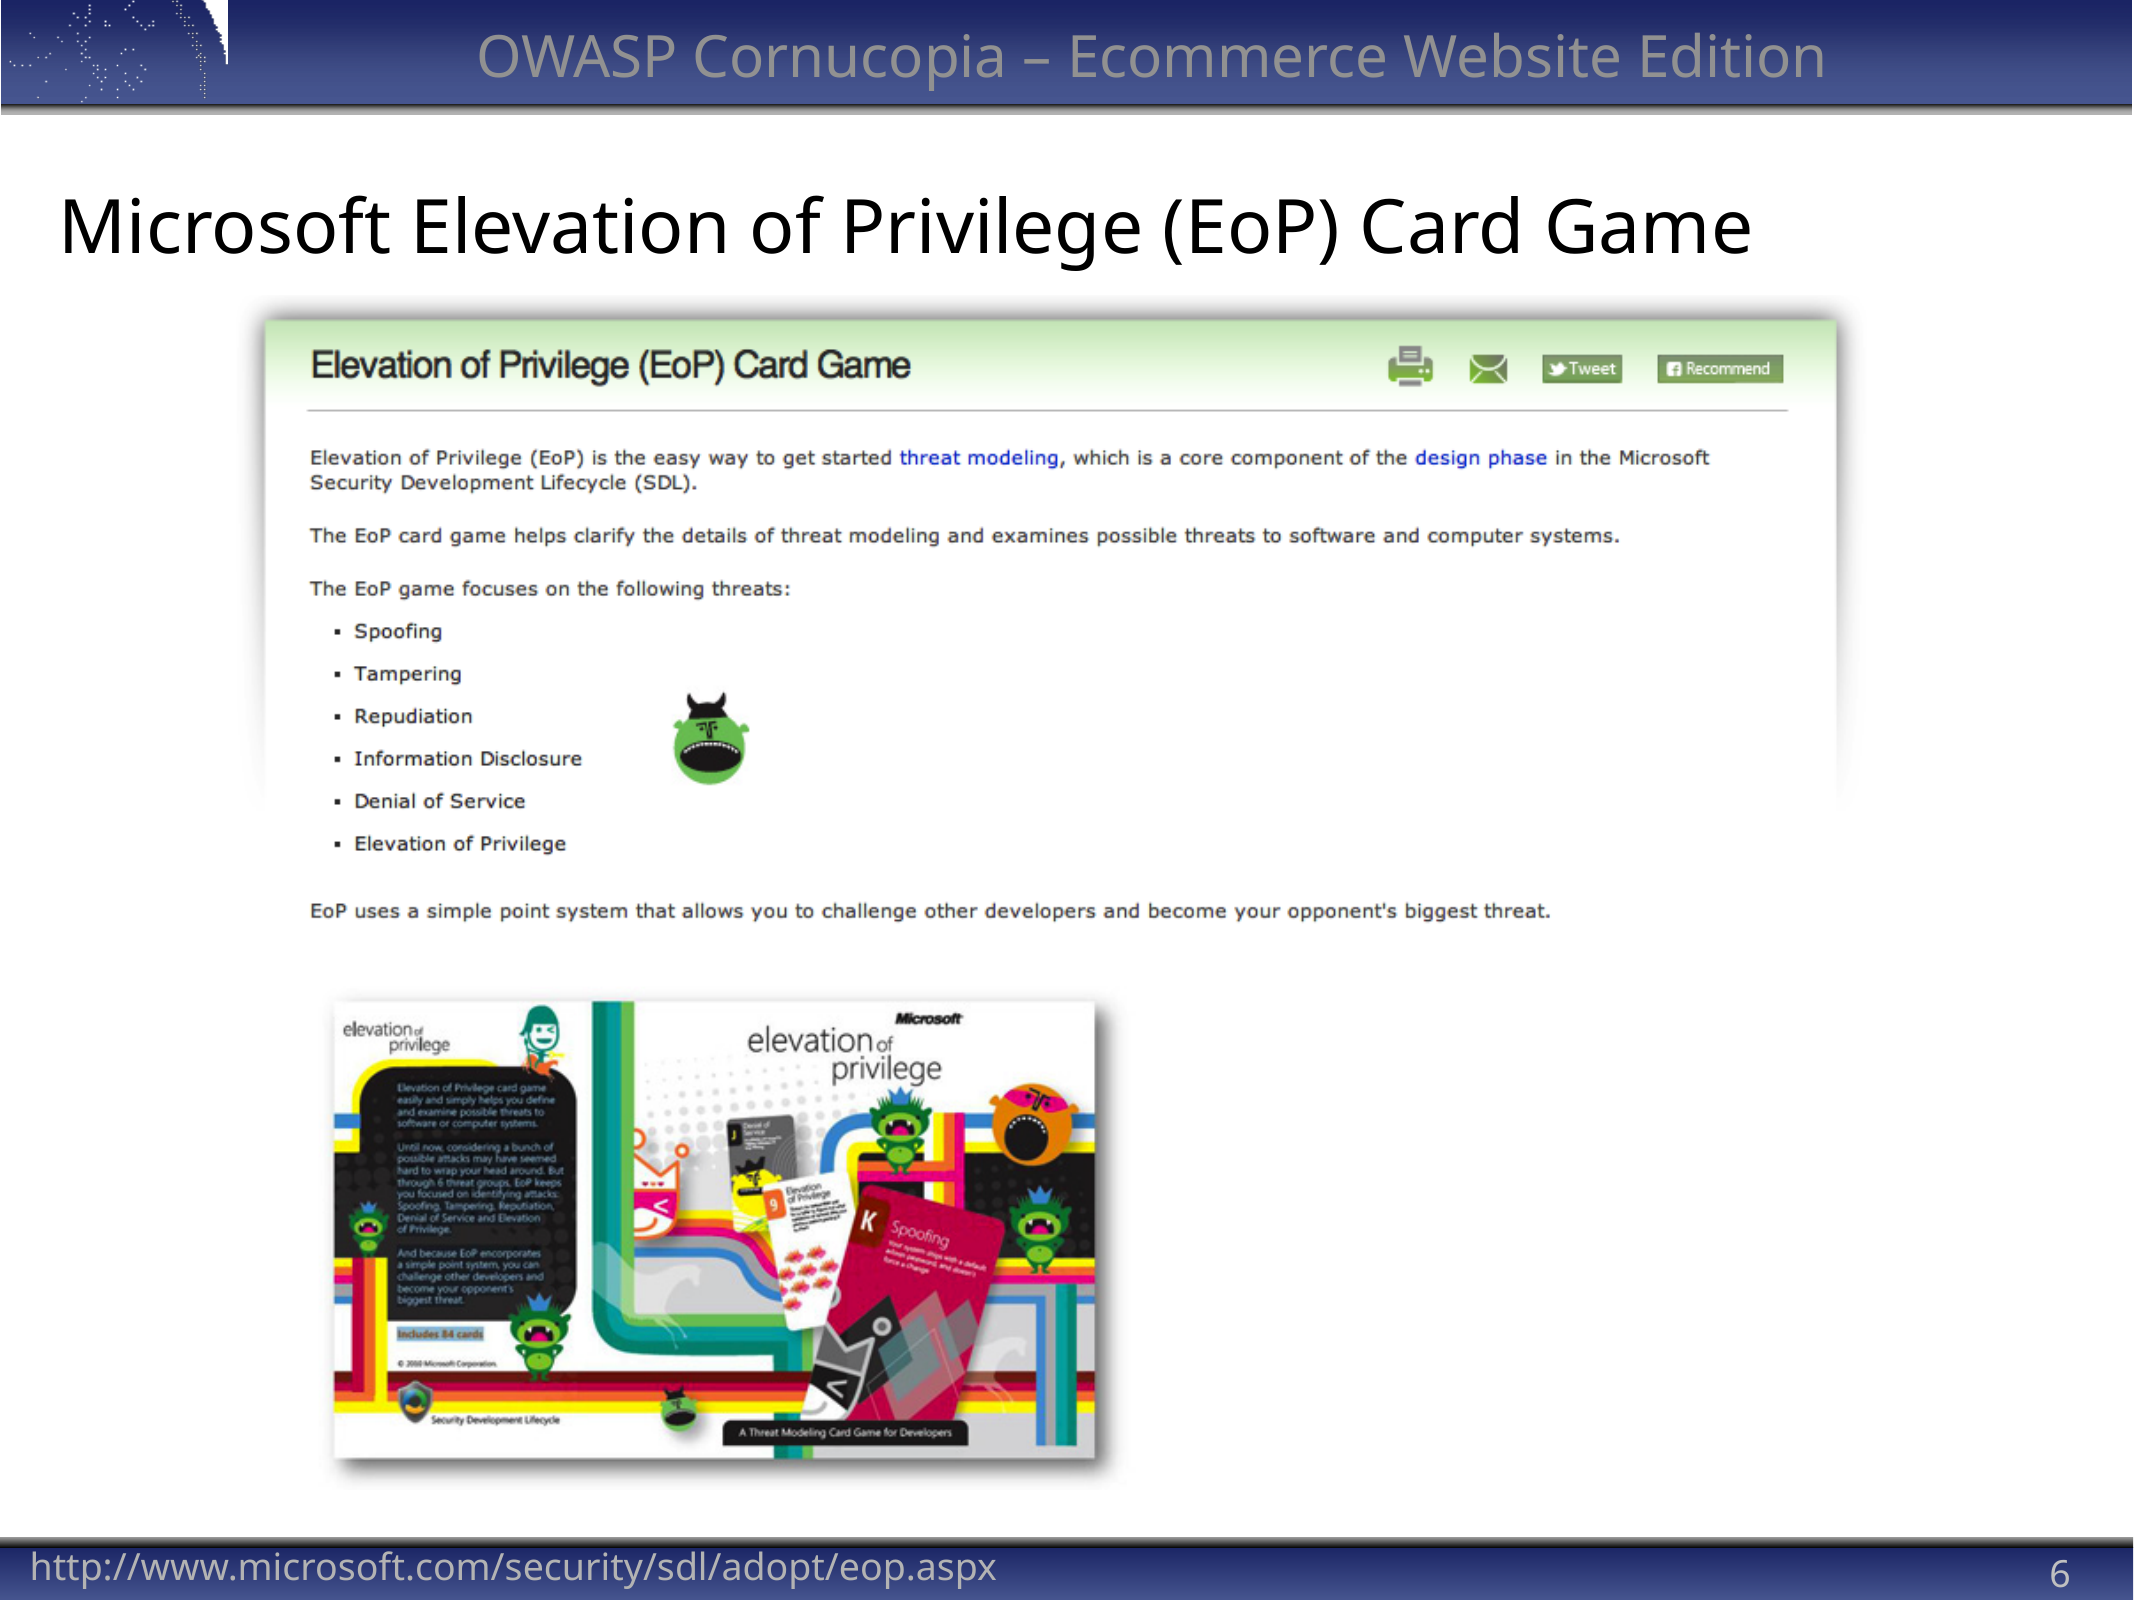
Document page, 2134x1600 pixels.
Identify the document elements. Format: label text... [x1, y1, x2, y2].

picture [236, 295, 1867, 1490]
list http://www.microsoft.com/security/sdl/adopt/eop.aspx [29, 1540, 2038, 1600]
title Microsoft Elevation of Privilege (EoP) Card Game [58, 124, 2126, 325]
